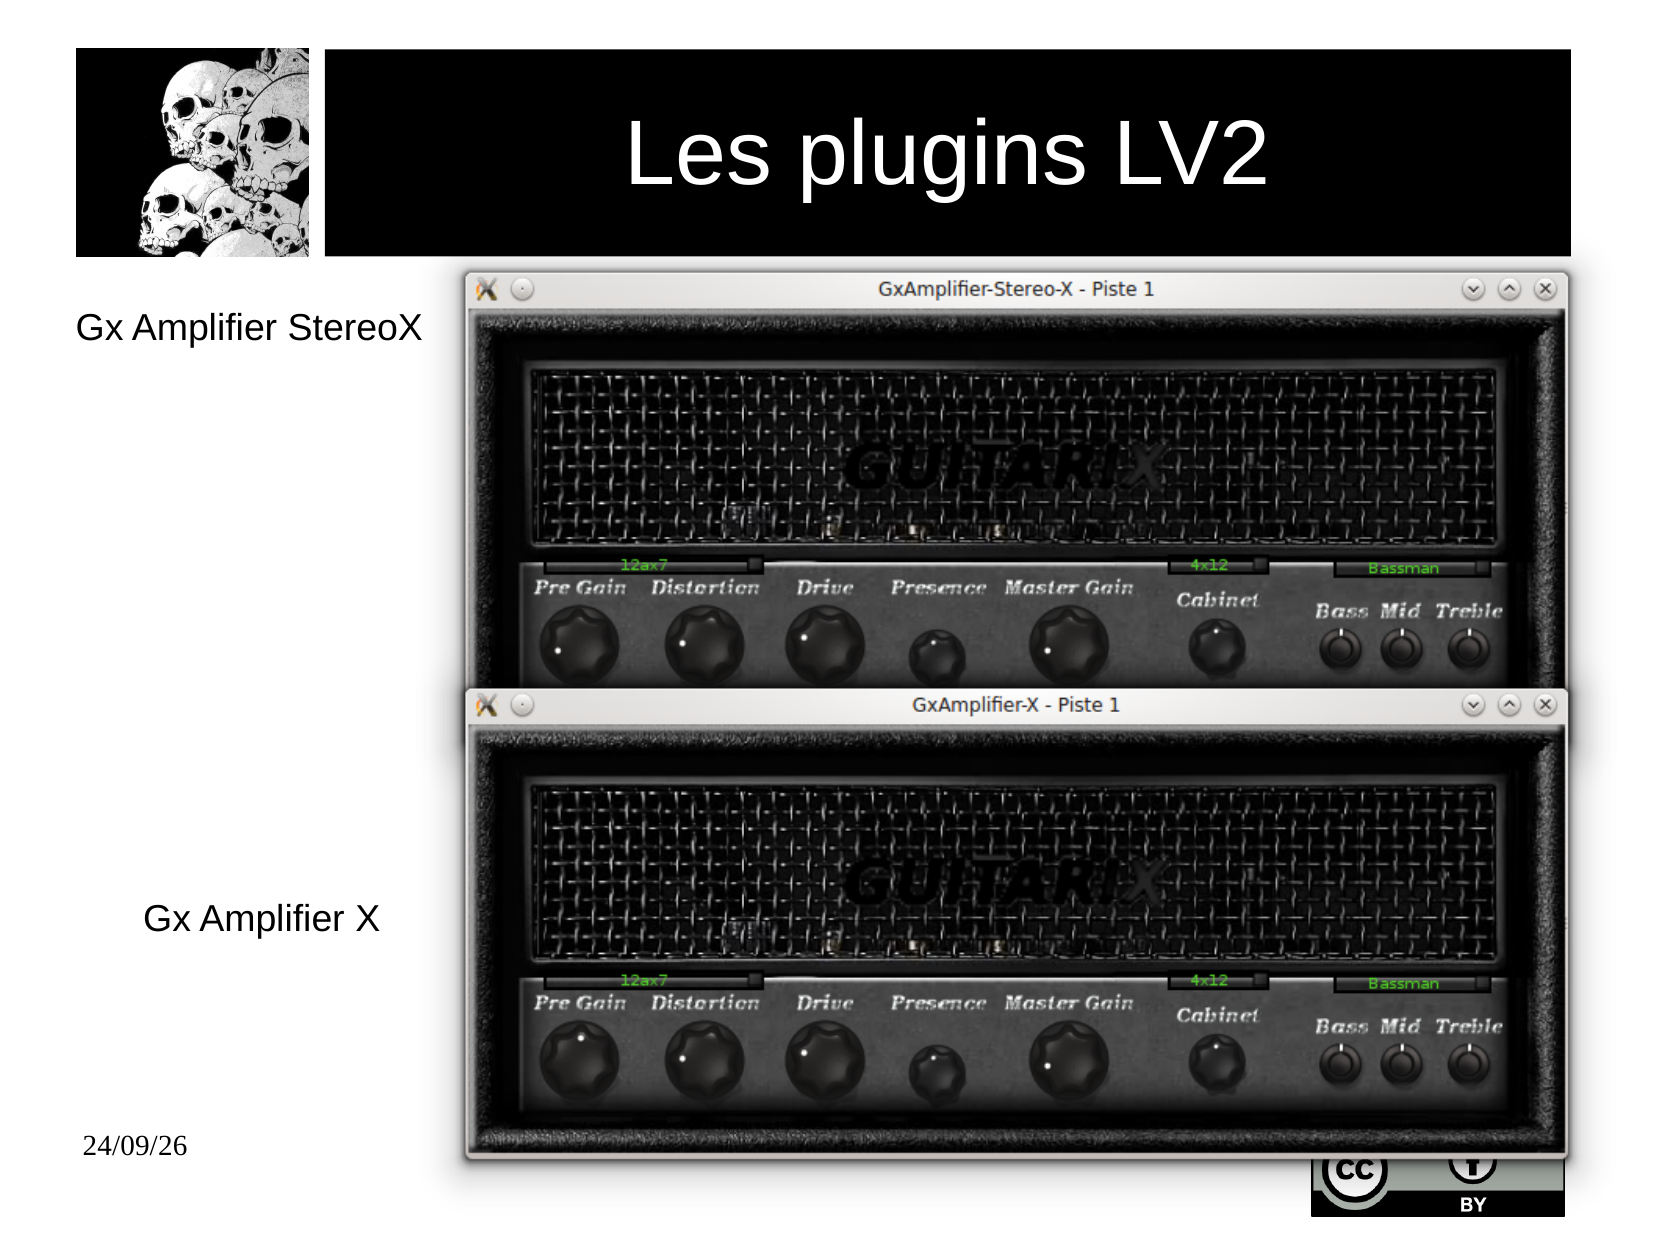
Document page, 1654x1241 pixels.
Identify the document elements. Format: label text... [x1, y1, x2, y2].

text_box Gx Amplifier X [128, 889, 403, 957]
text_box Gx Amplifier StereoX [60, 299, 403, 363]
picture [76, 48, 309, 257]
title Les plugins LV2 [324, 49, 1571, 257]
picture [403, 210, 1631, 1222]
